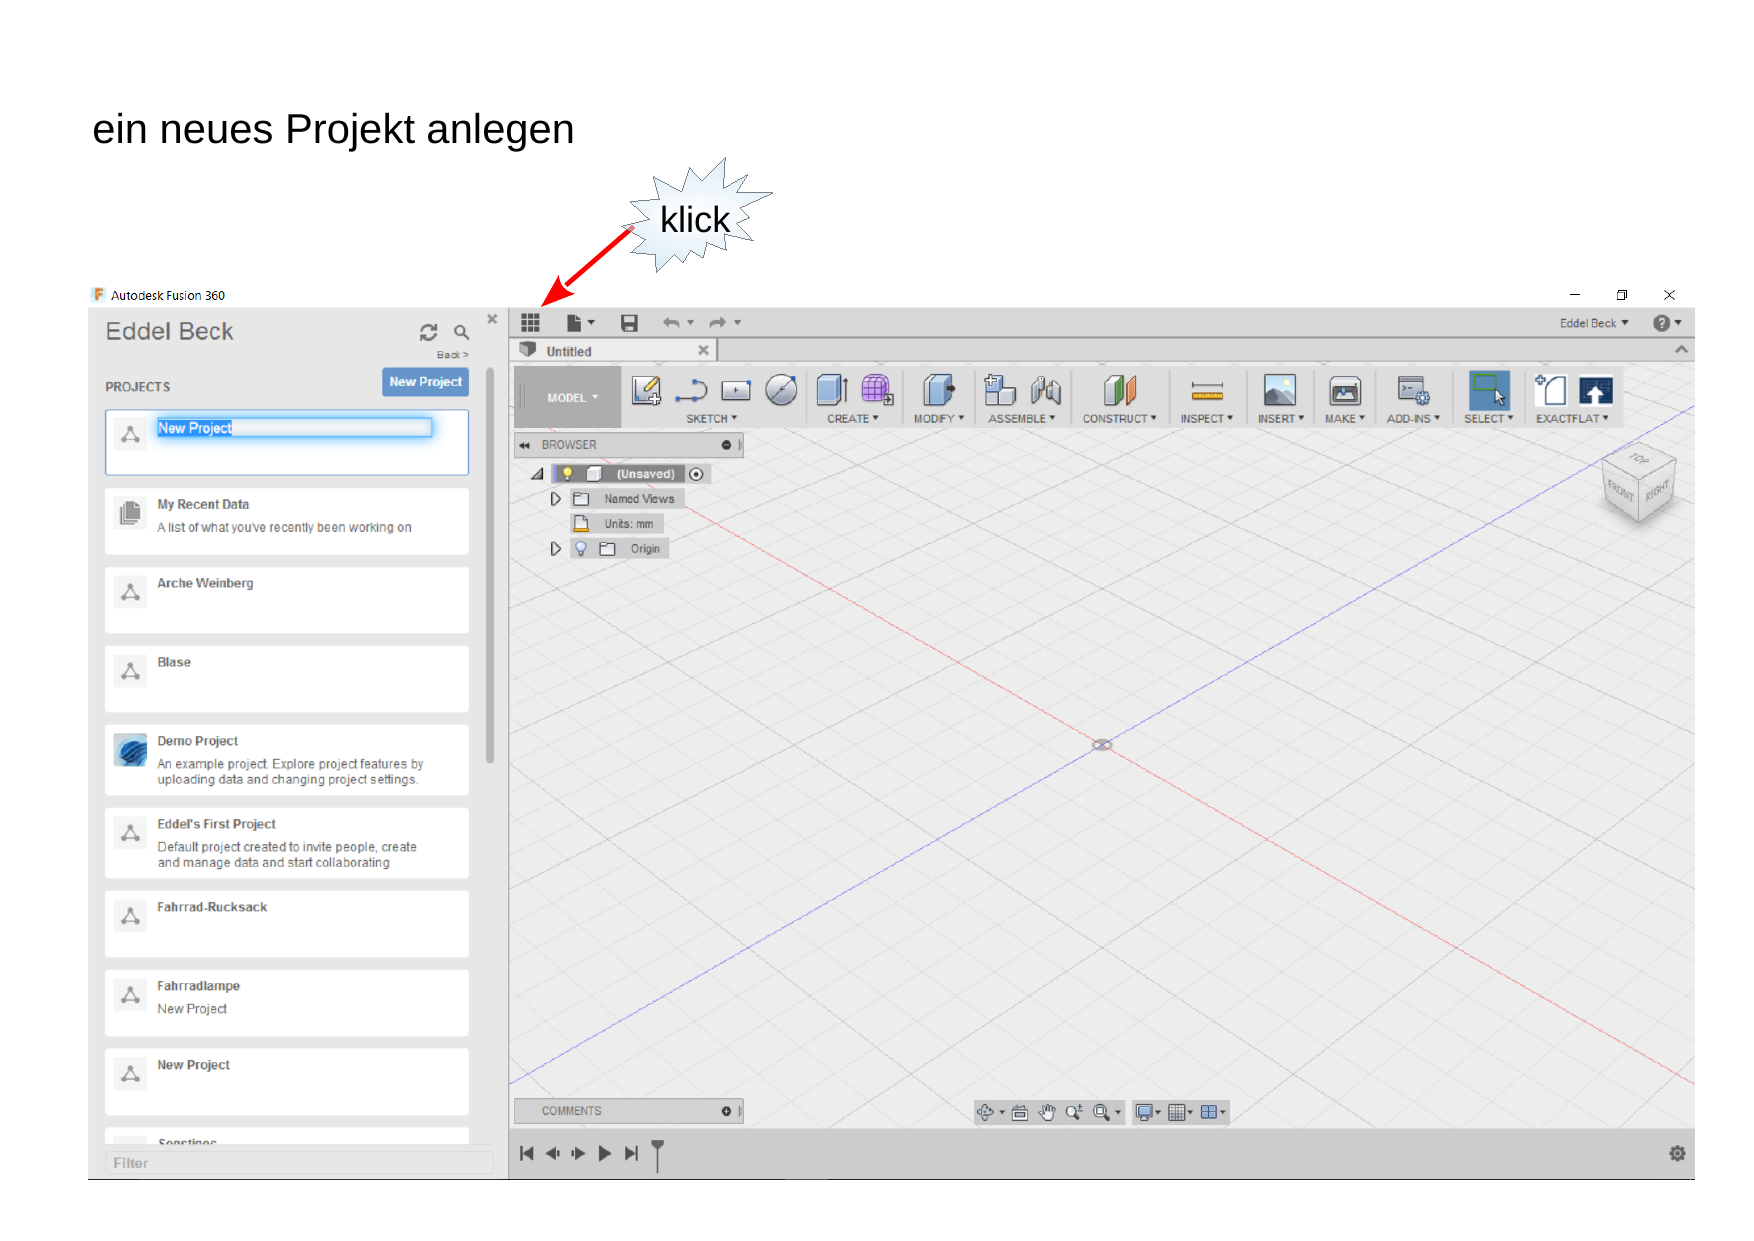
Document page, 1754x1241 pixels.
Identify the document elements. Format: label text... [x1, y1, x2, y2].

text_box klick [645, 192, 750, 248]
title ein neues Projekt anlegen [92, 100, 1539, 158]
text_box [621, 220, 706, 273]
text_box [653, 157, 748, 192]
picture [88, 283, 1695, 1180]
text_box [630, 200, 645, 216]
text_box [750, 192, 773, 204]
